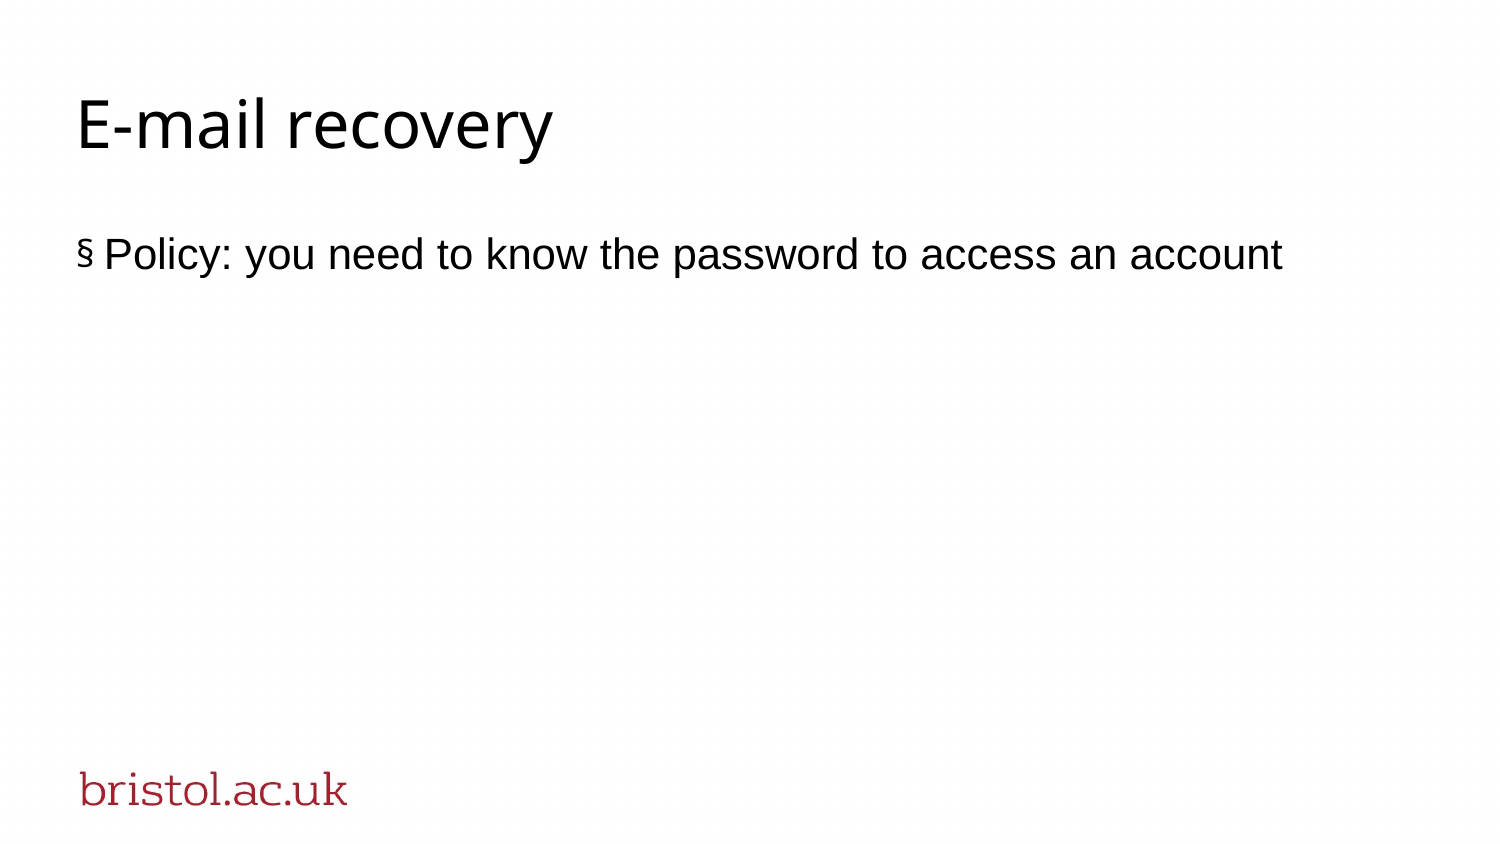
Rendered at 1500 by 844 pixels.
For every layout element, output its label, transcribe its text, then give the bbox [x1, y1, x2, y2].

list Policy: you need to know the password to access an account [60, 224, 1440, 699]
title E-mail recovery [60, 44, 1440, 209]
